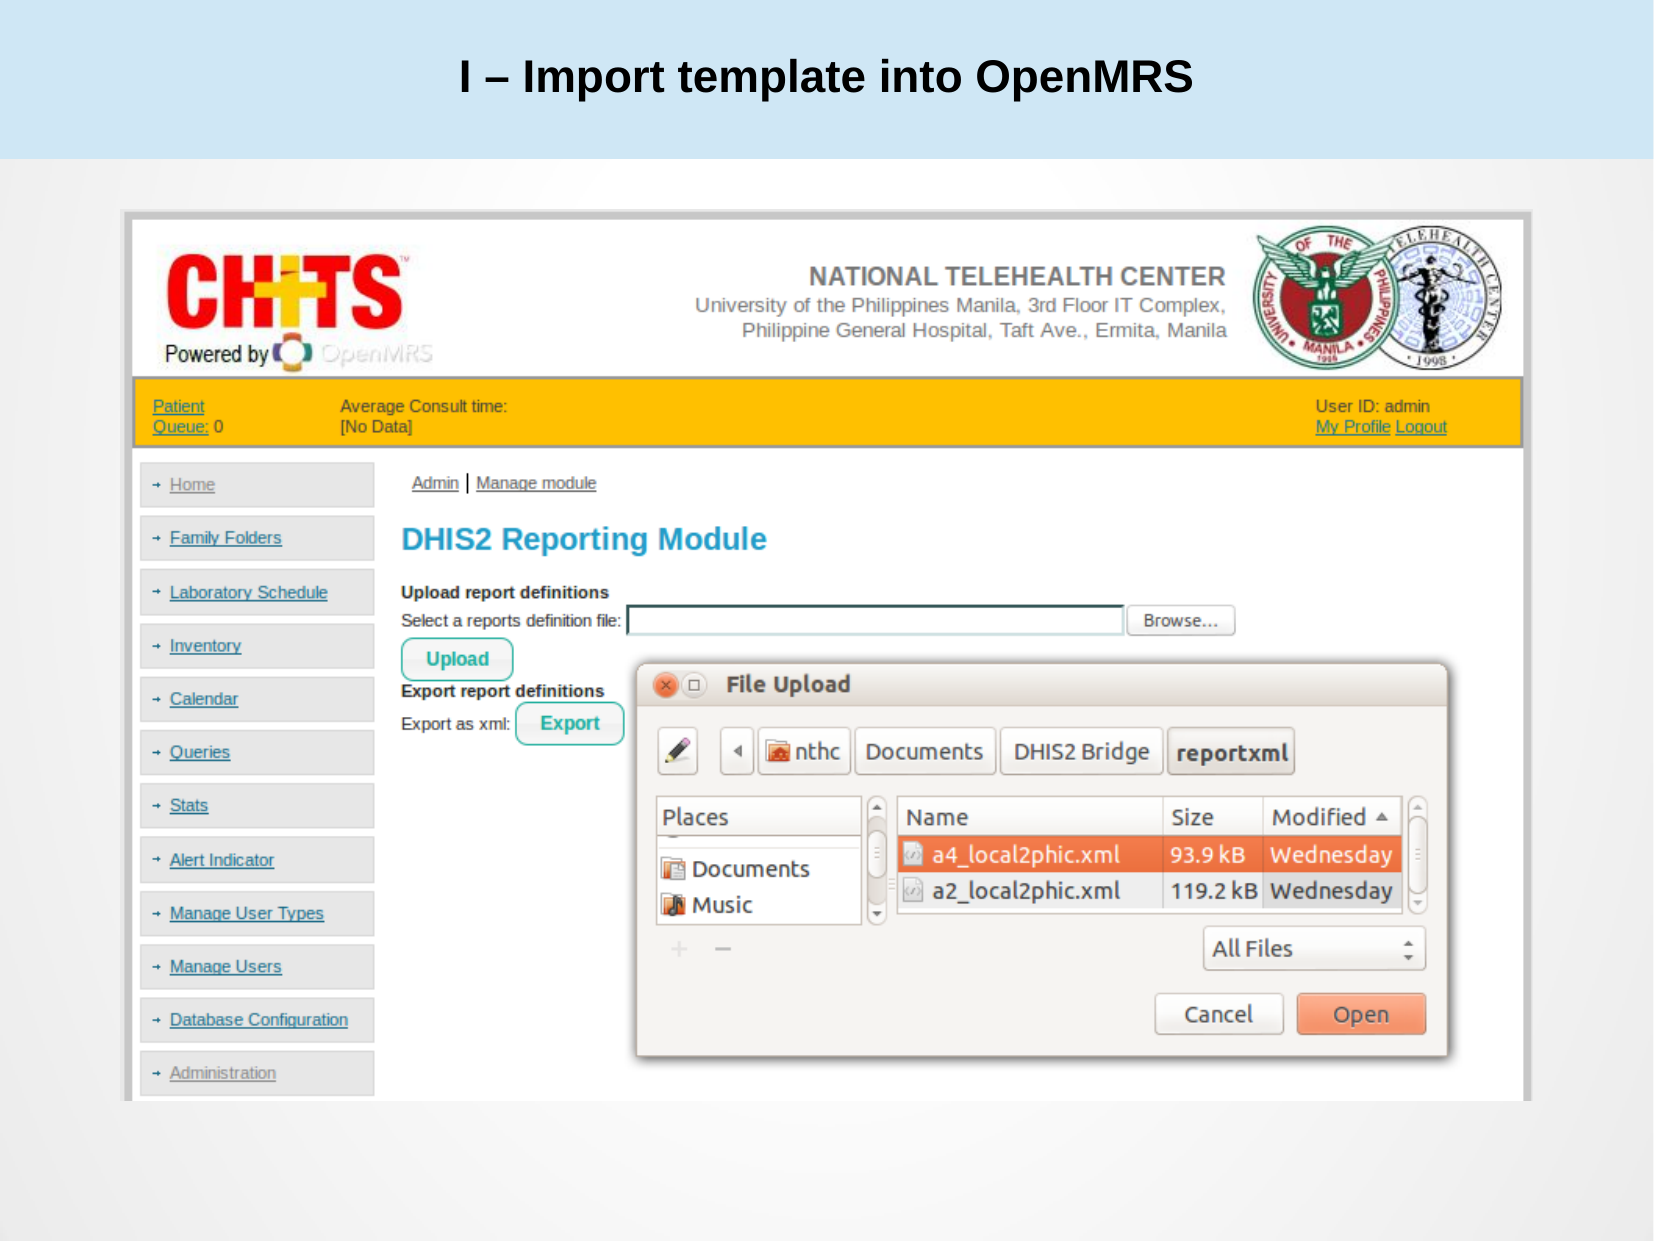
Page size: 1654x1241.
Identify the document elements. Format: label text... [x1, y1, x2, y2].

text_box I – Import template into OpenMRS [0, 0, 1654, 159]
picture [0, 159, 1654, 1241]
